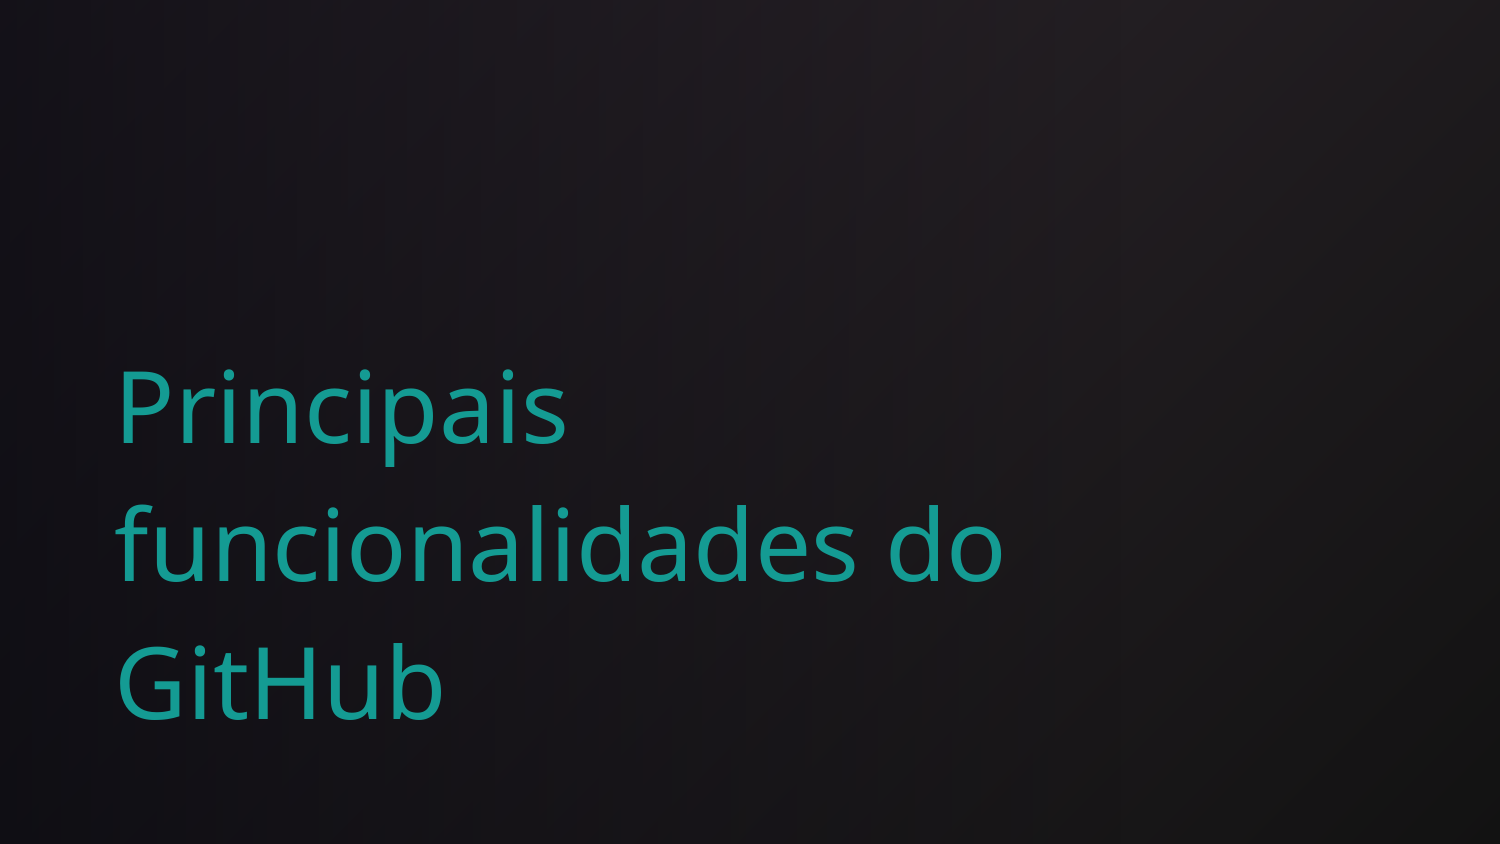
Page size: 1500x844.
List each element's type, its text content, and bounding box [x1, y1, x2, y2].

title Principais funcionalidades do GitHub [99, 564, 1082, 755]
